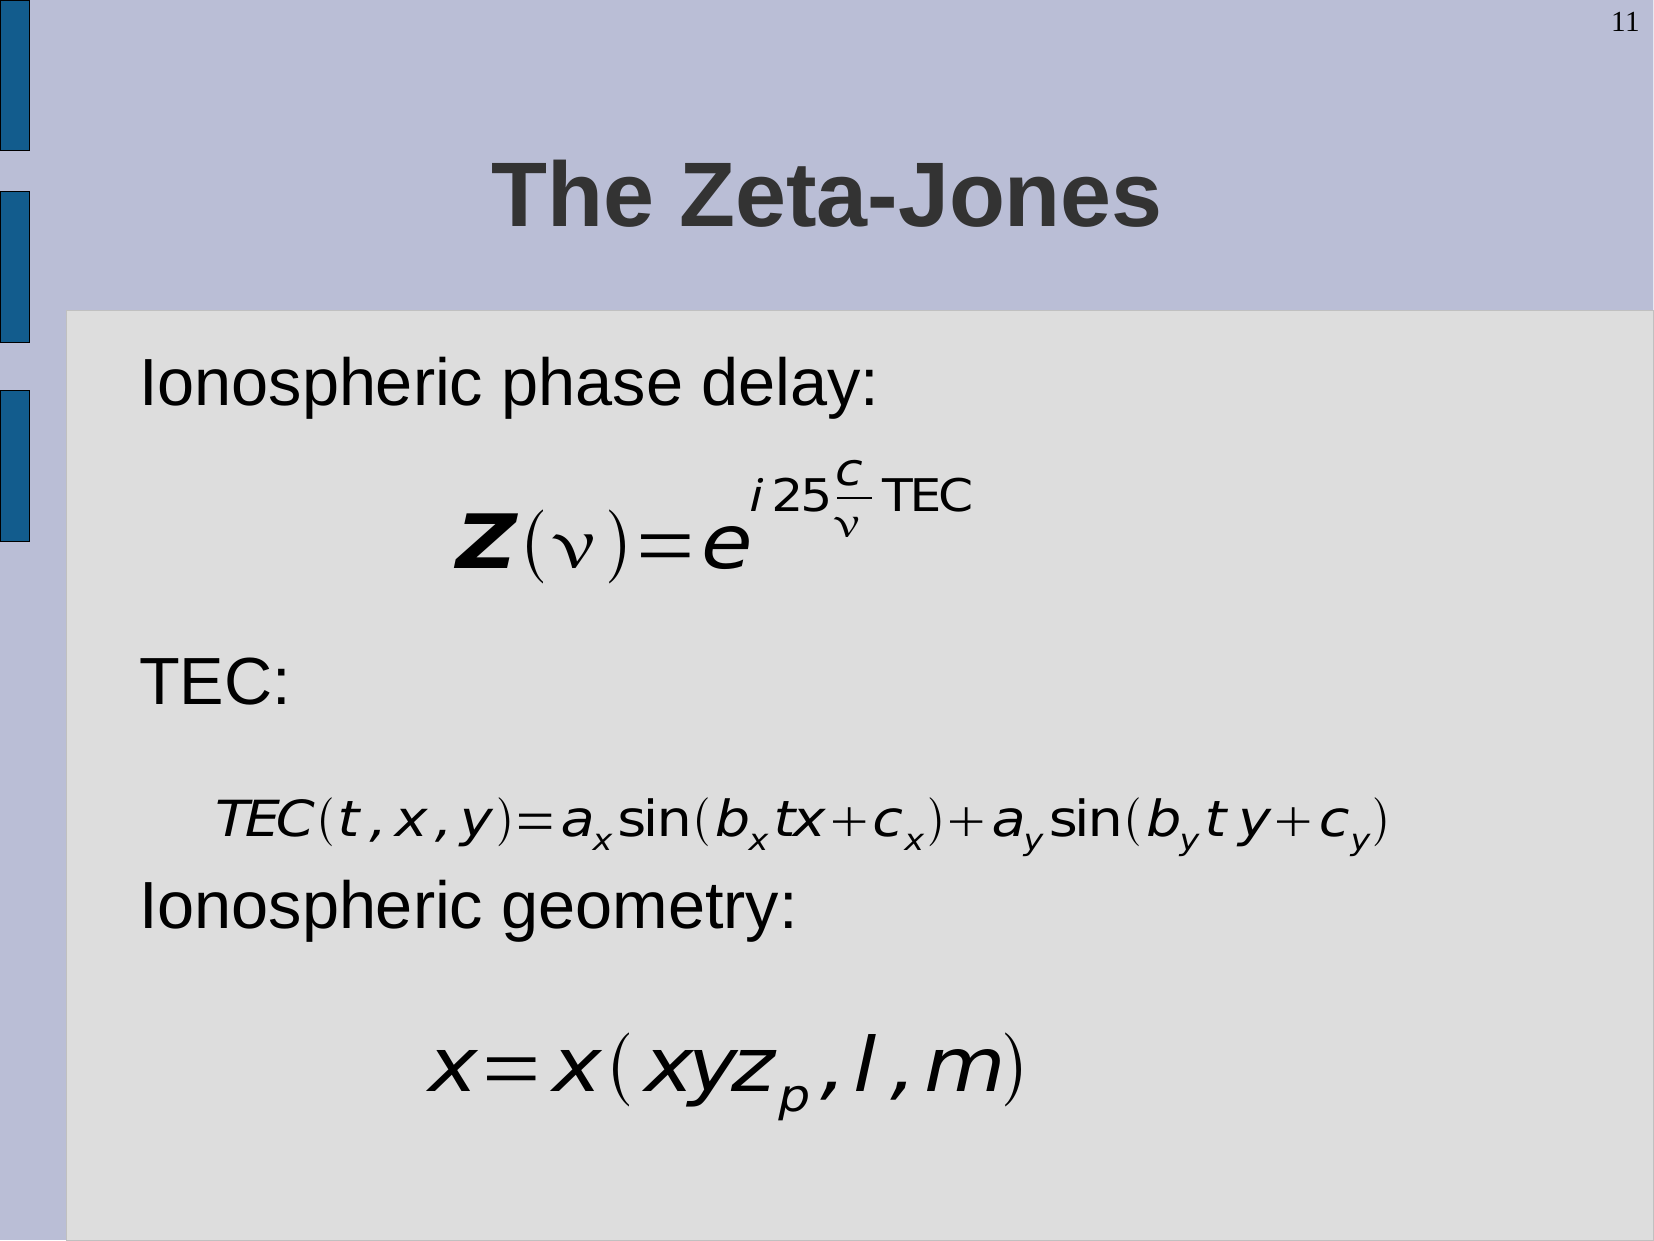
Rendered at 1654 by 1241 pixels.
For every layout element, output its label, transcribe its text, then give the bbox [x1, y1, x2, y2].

chart [414, 1022, 1034, 1123]
title The Zeta-Jones [121, 98, 1534, 291]
chart [206, 767, 1397, 857]
list Ionospheric phase delay: TEC: Ionospheric geometry: [121, 344, 1534, 1112]
chart [442, 442, 976, 589]
